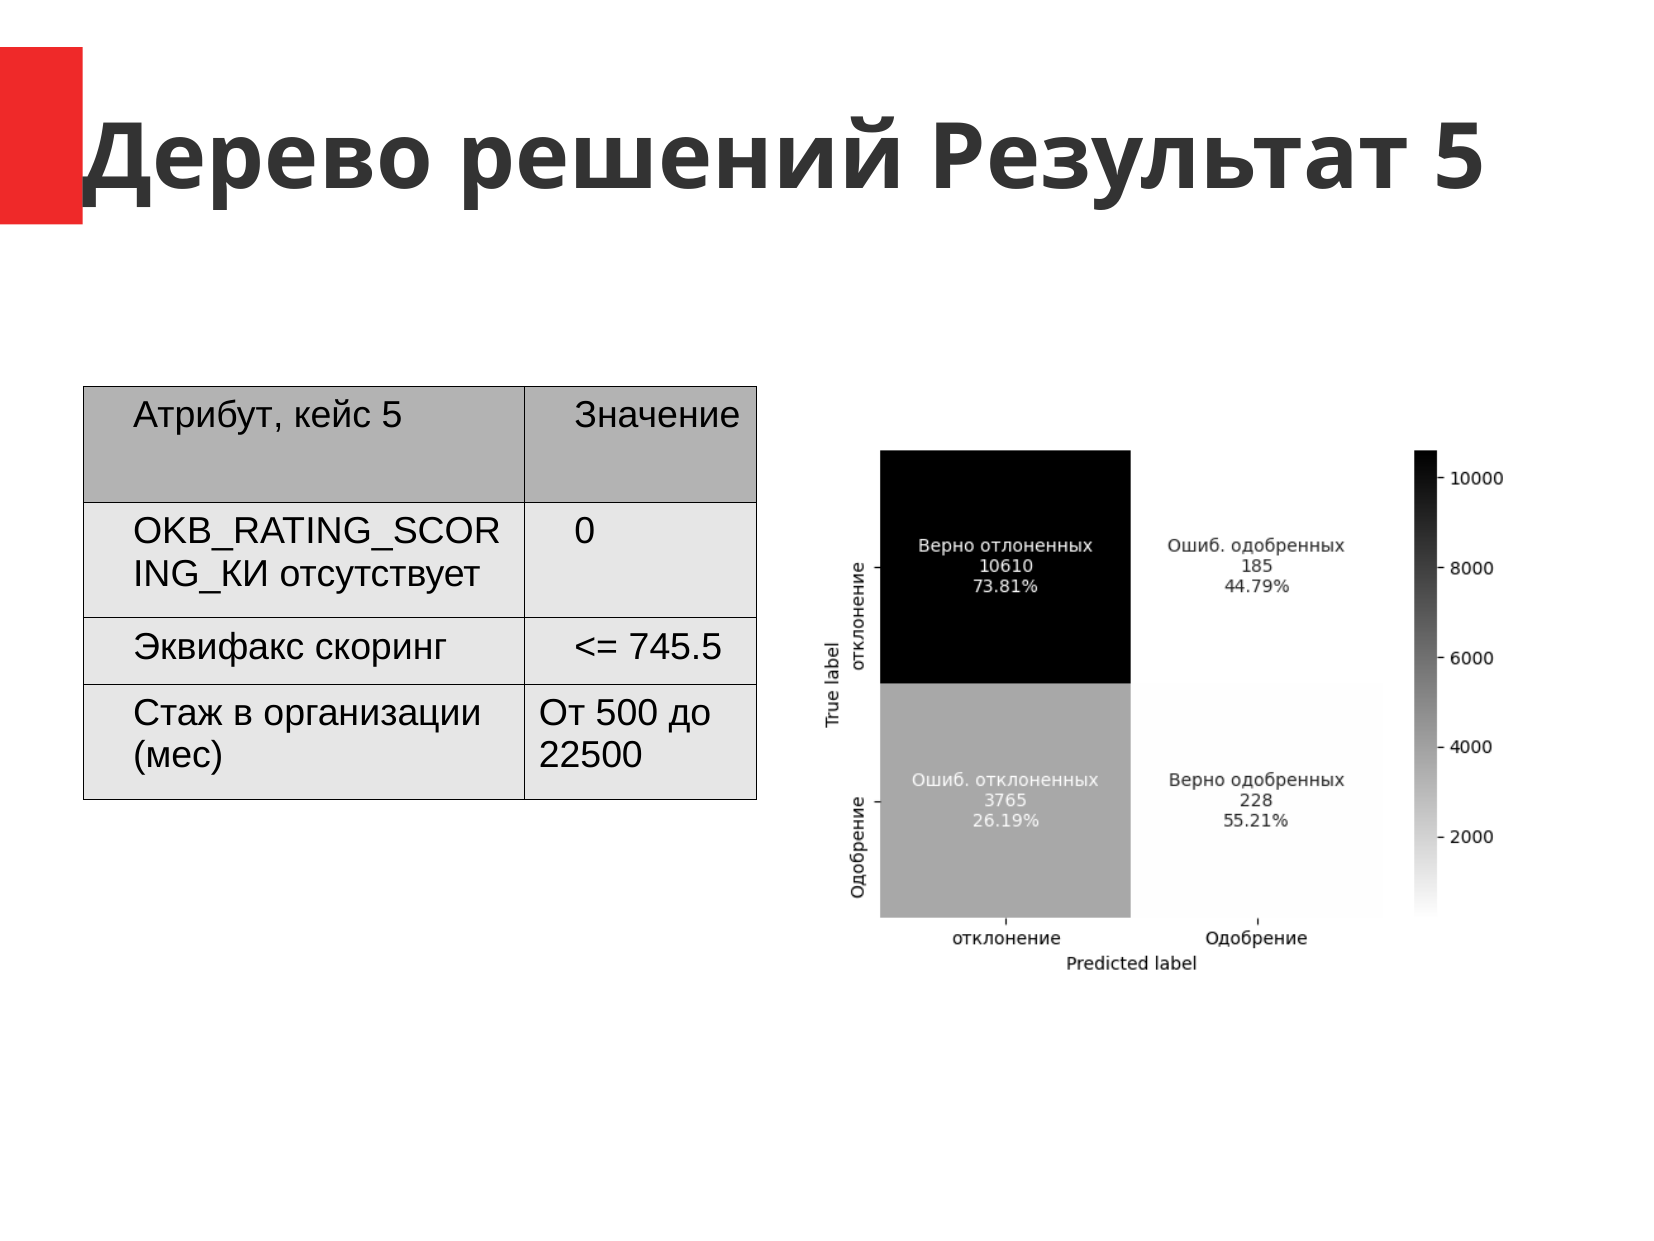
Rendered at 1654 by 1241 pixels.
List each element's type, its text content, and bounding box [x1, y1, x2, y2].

table_cell 0 [525, 503, 756, 617]
table_header Атрибут, кейс 5 [84, 387, 524, 502]
table_cell <= 745.5 [525, 618, 756, 684]
table_header Значение [525, 387, 756, 502]
picture [779, 377, 1589, 985]
title Дерево решений Результат 5 [82, 49, 1571, 257]
table_cell Эквифакс скоринг [84, 618, 524, 684]
table_cell От 500 до 22500 [525, 685, 756, 799]
table_cell Стаж в организации (мес) [84, 685, 524, 799]
table_cell OKB_RATING_SCORING_КИ отсутствует [84, 503, 524, 617]
